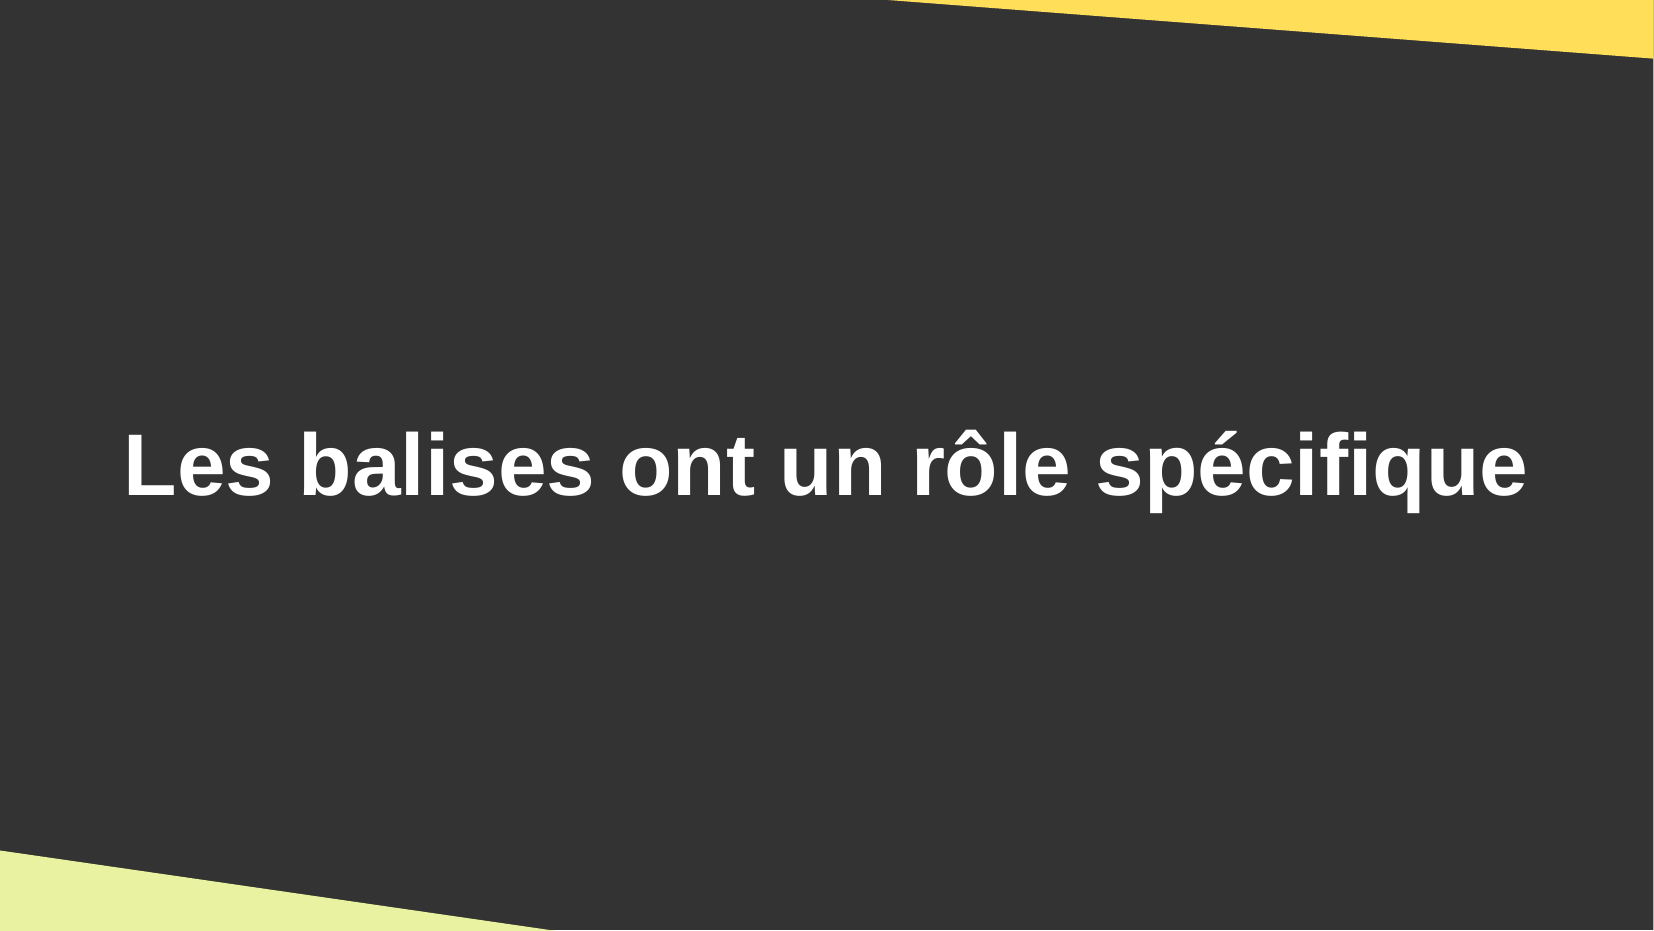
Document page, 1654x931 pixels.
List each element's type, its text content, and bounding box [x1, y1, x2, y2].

title Les balises ont un rôle spécifique [31, 367, 1622, 563]
text_box [887, 0, 1654, 59]
text_box [0, 850, 557, 931]
